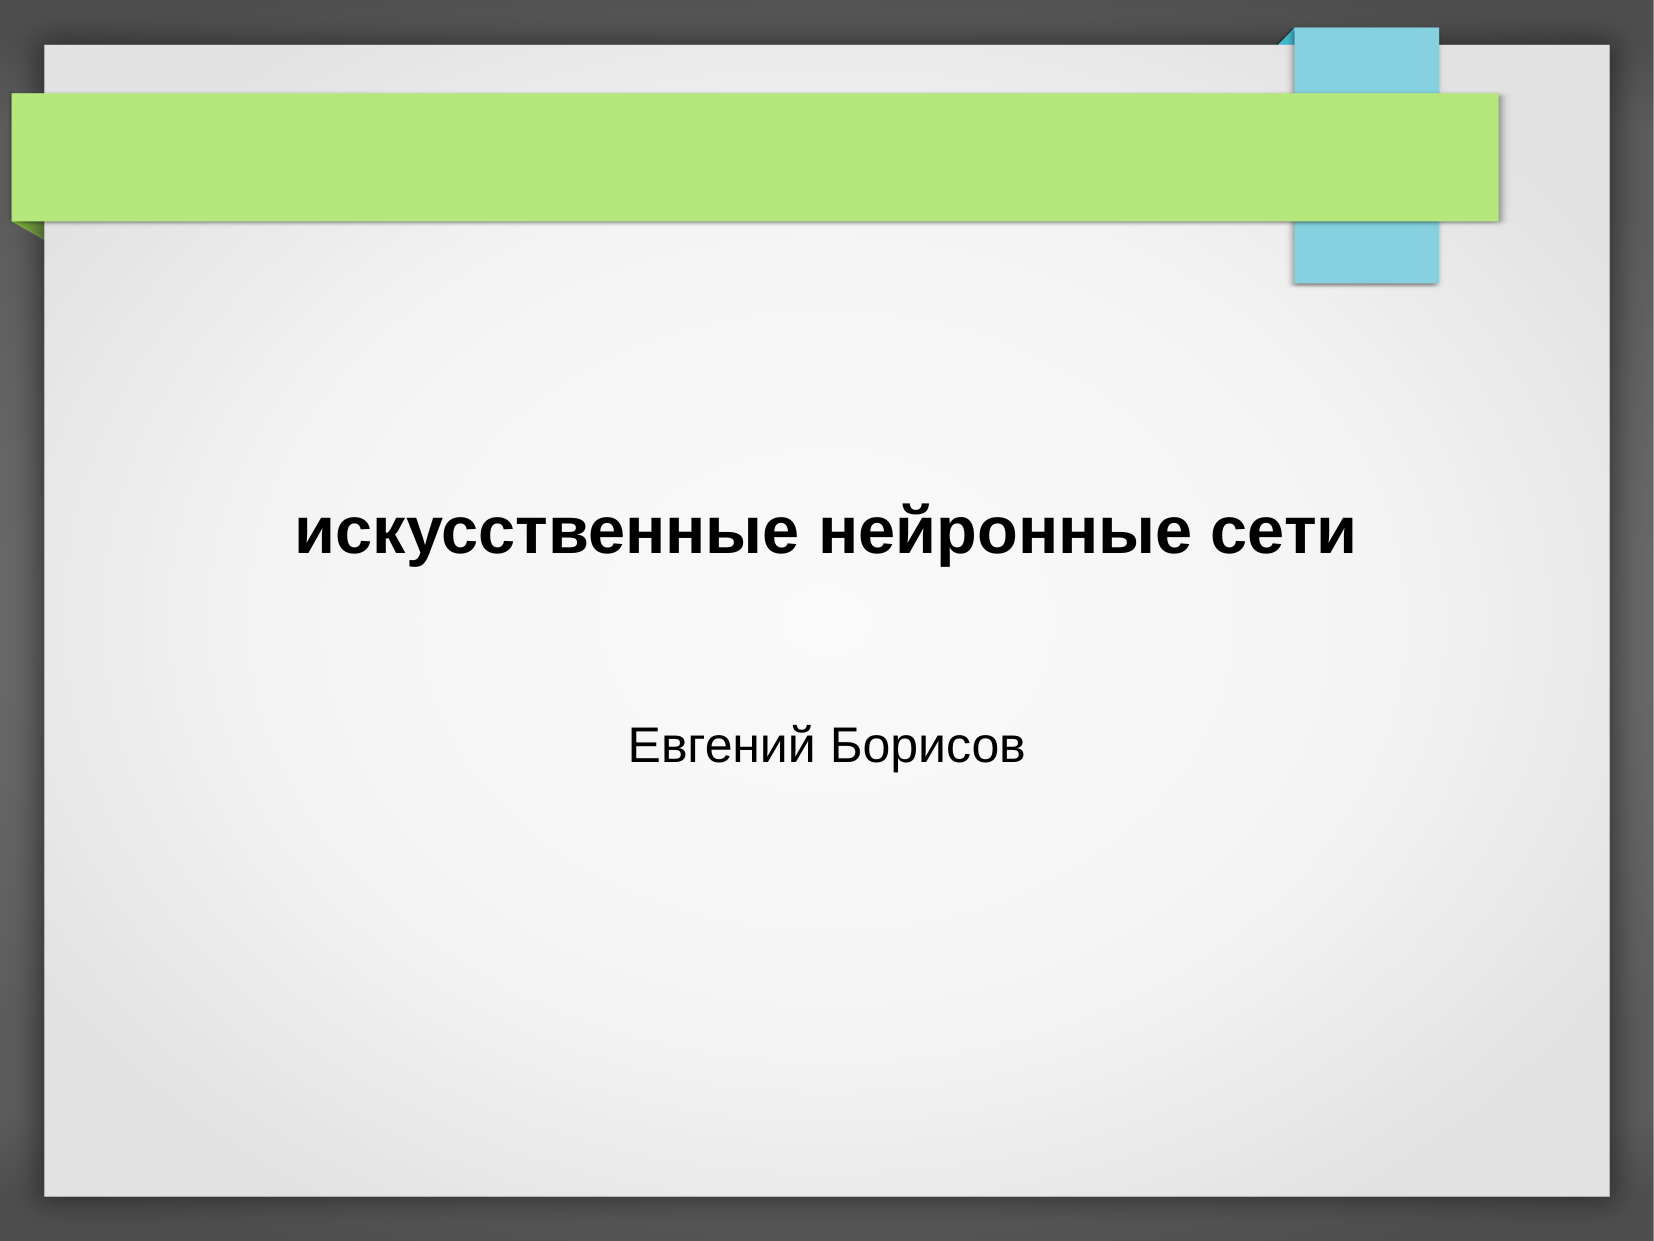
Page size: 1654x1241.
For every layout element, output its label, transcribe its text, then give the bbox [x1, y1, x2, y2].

picture [0, 0, 1654, 1241]
subtitle искусственные нейронные сети Евгений Борисов [82, 290, 1571, 1010]
